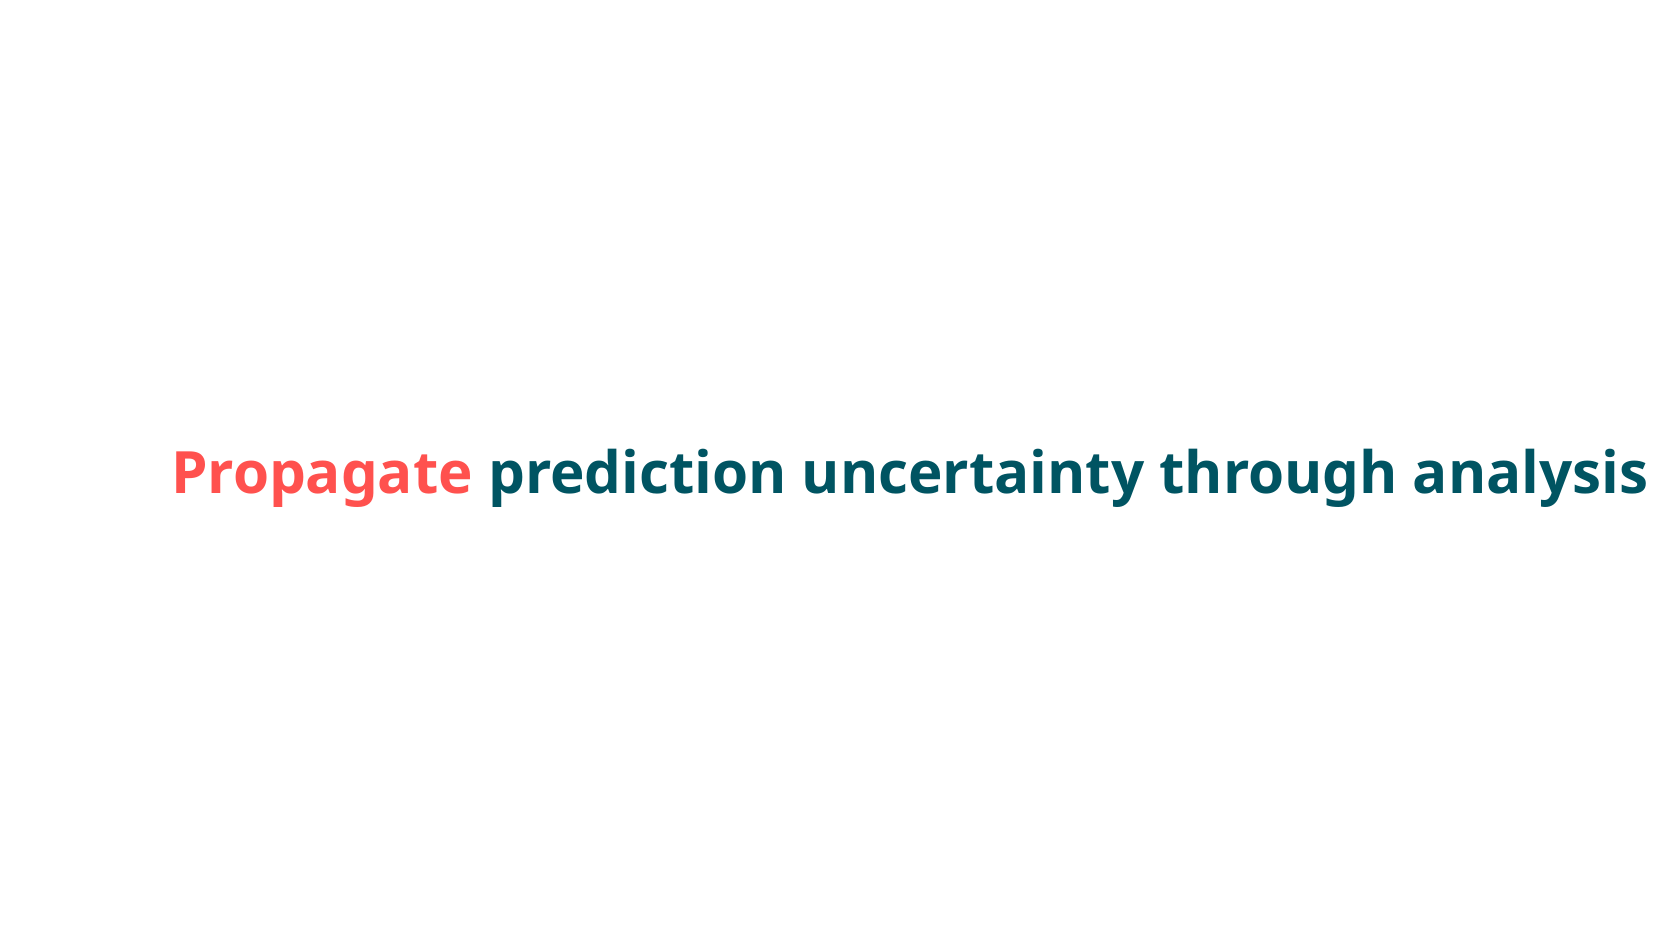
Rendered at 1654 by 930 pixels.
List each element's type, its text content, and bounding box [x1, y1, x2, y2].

text_box Propagate prediction uncertainty through analysis [156, 423, 1497, 507]
